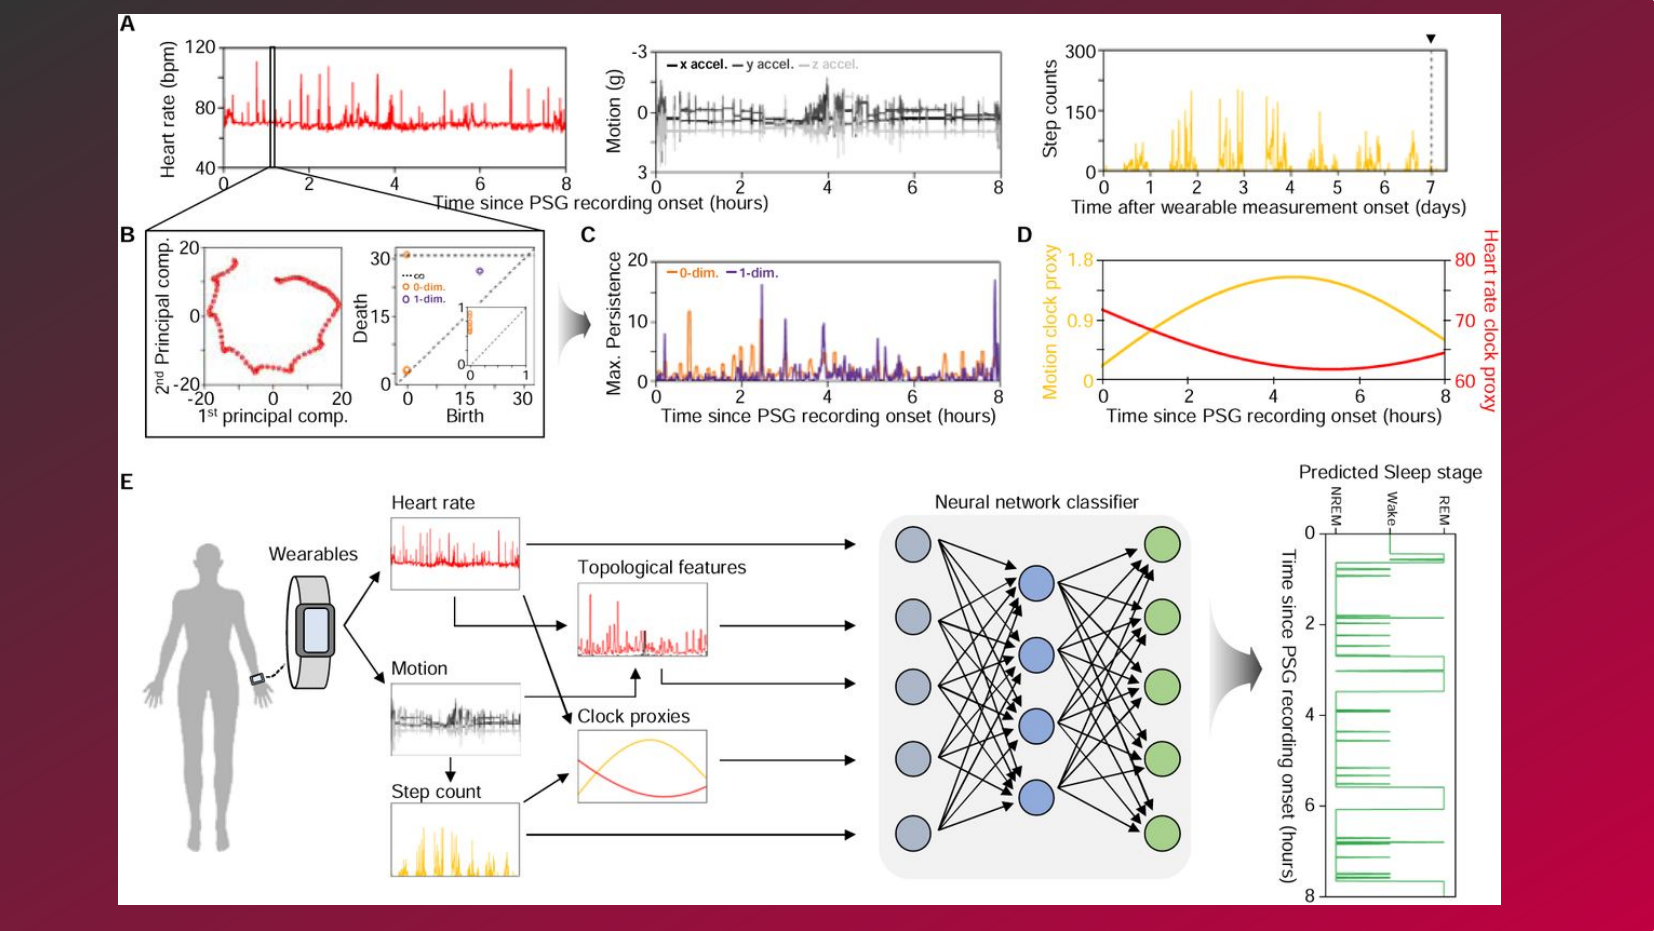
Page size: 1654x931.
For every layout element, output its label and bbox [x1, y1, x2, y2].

picture [118, 14, 1501, 905]
